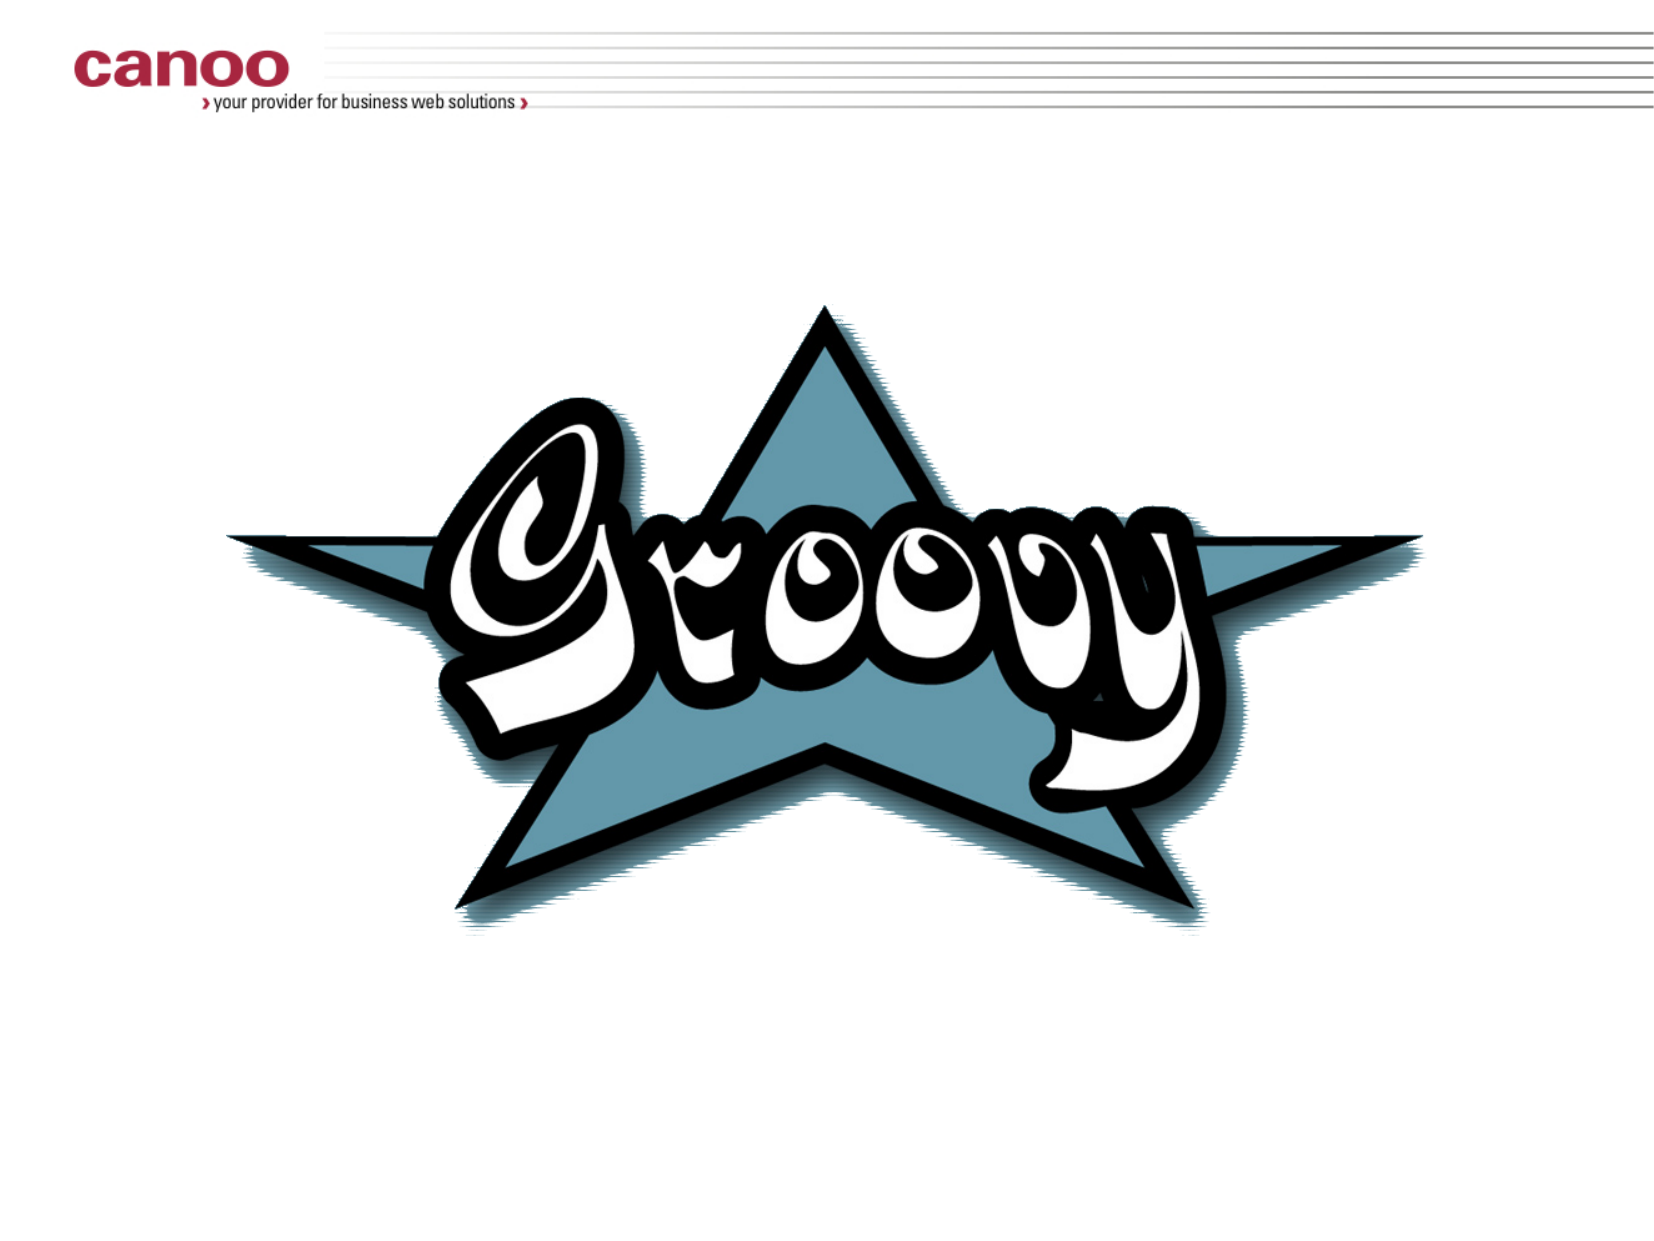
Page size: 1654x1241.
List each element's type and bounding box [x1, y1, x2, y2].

picture [226, 304, 1427, 936]
picture [0, 0, 1654, 166]
